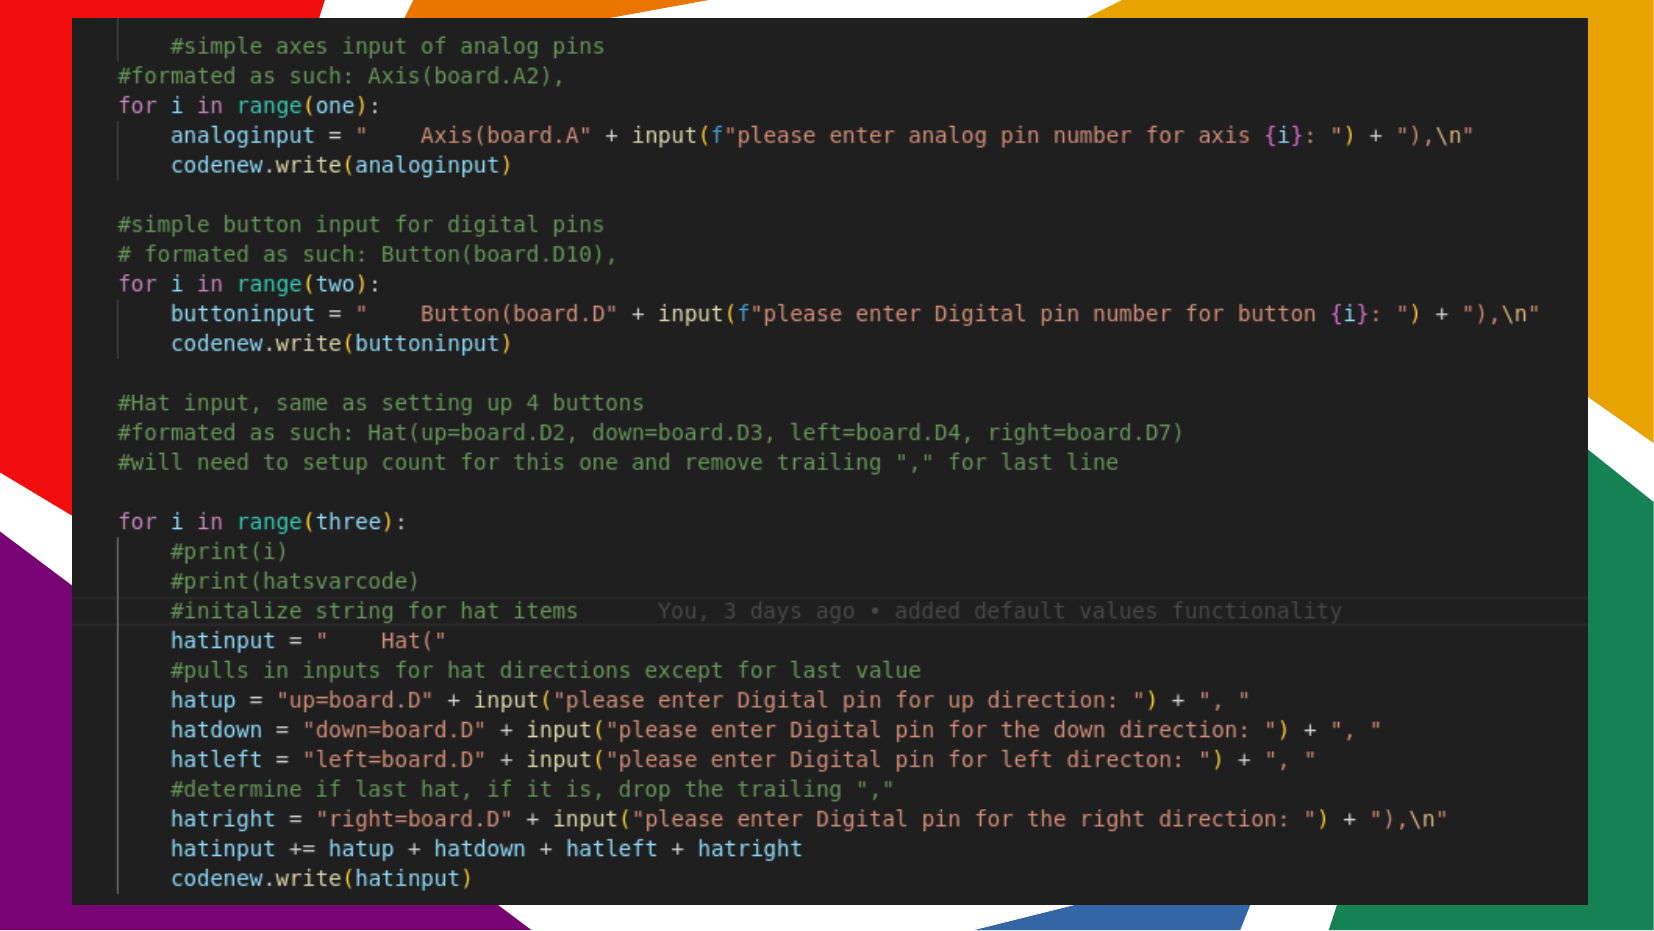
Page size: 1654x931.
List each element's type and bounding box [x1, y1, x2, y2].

picture [72, 18, 1588, 905]
